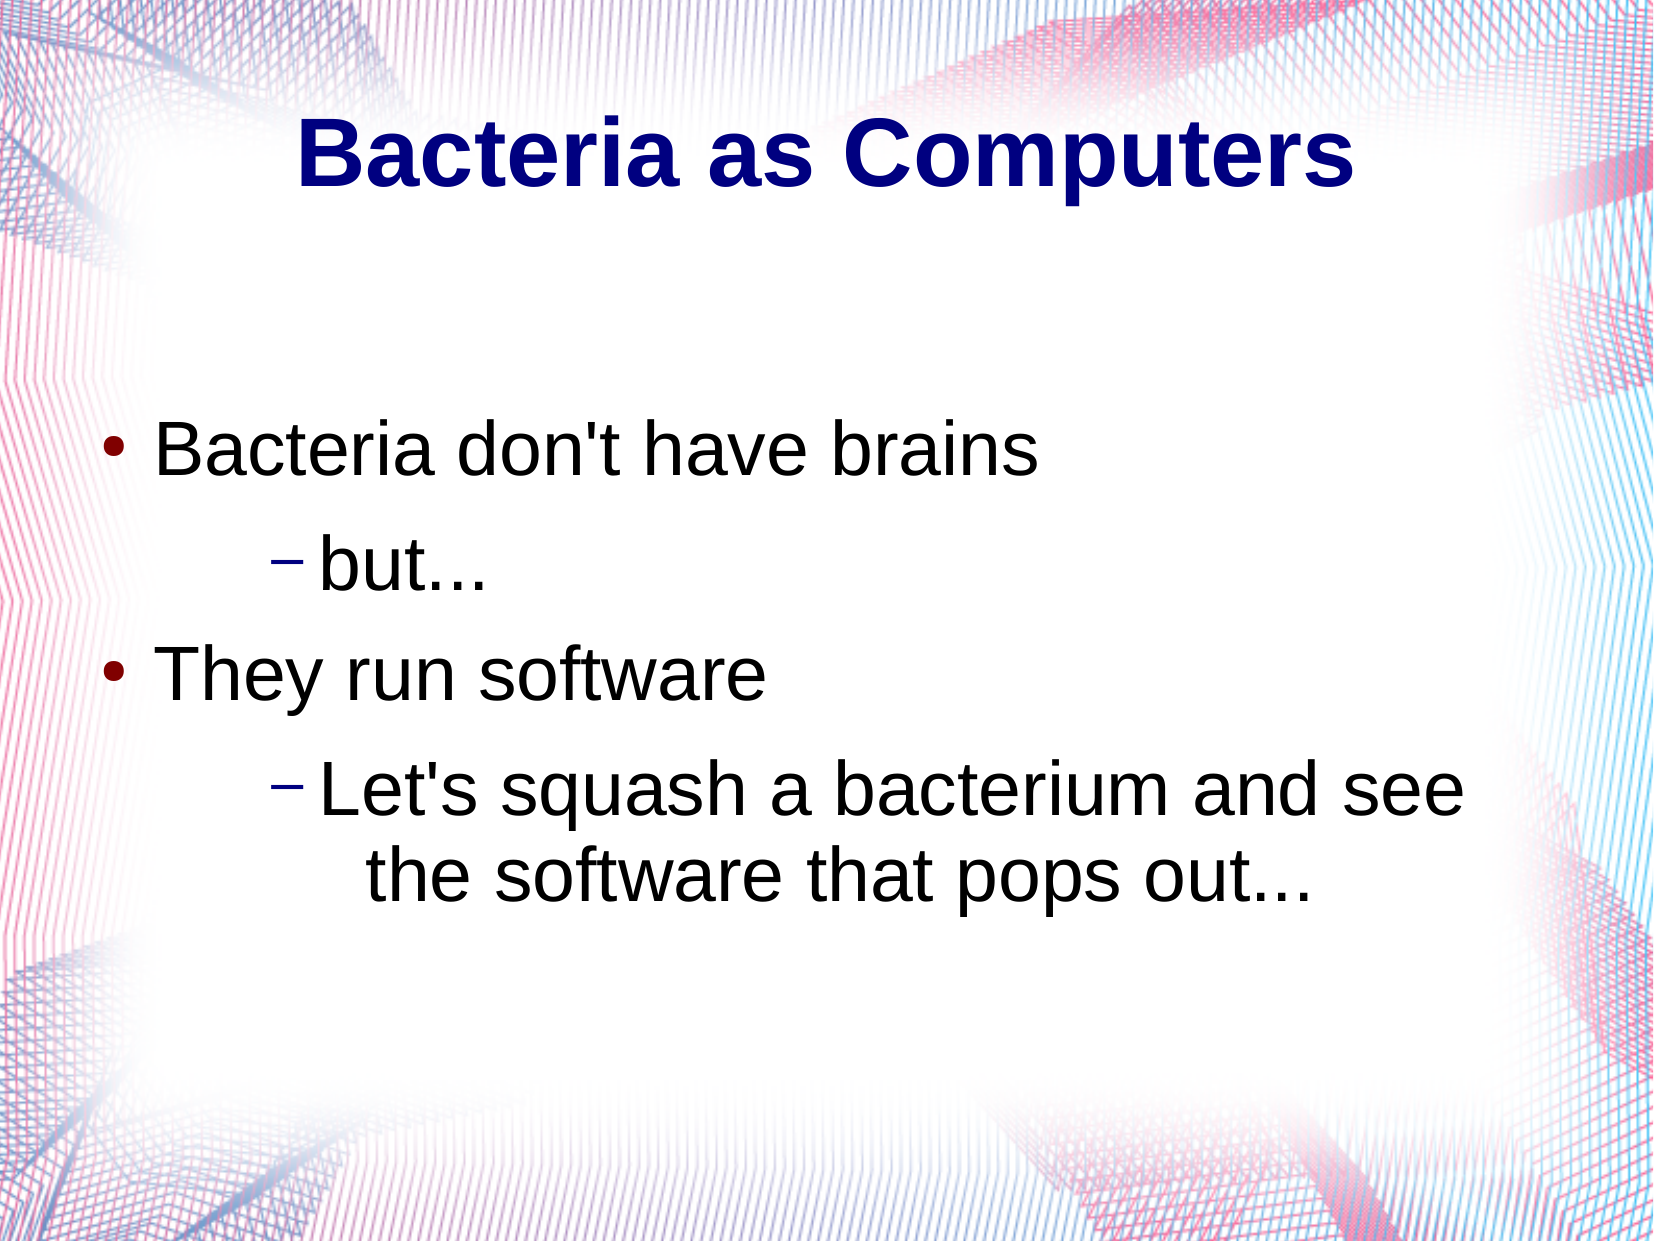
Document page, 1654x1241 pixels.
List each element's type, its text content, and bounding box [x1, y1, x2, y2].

list Bacteria don't have brains but... They run software Let's squash a bacterium and see the software that pops out... [82, 290, 1571, 1109]
title Bacteria as Computers [82, 49, 1571, 257]
picture [0, 0, 1654, 1241]
